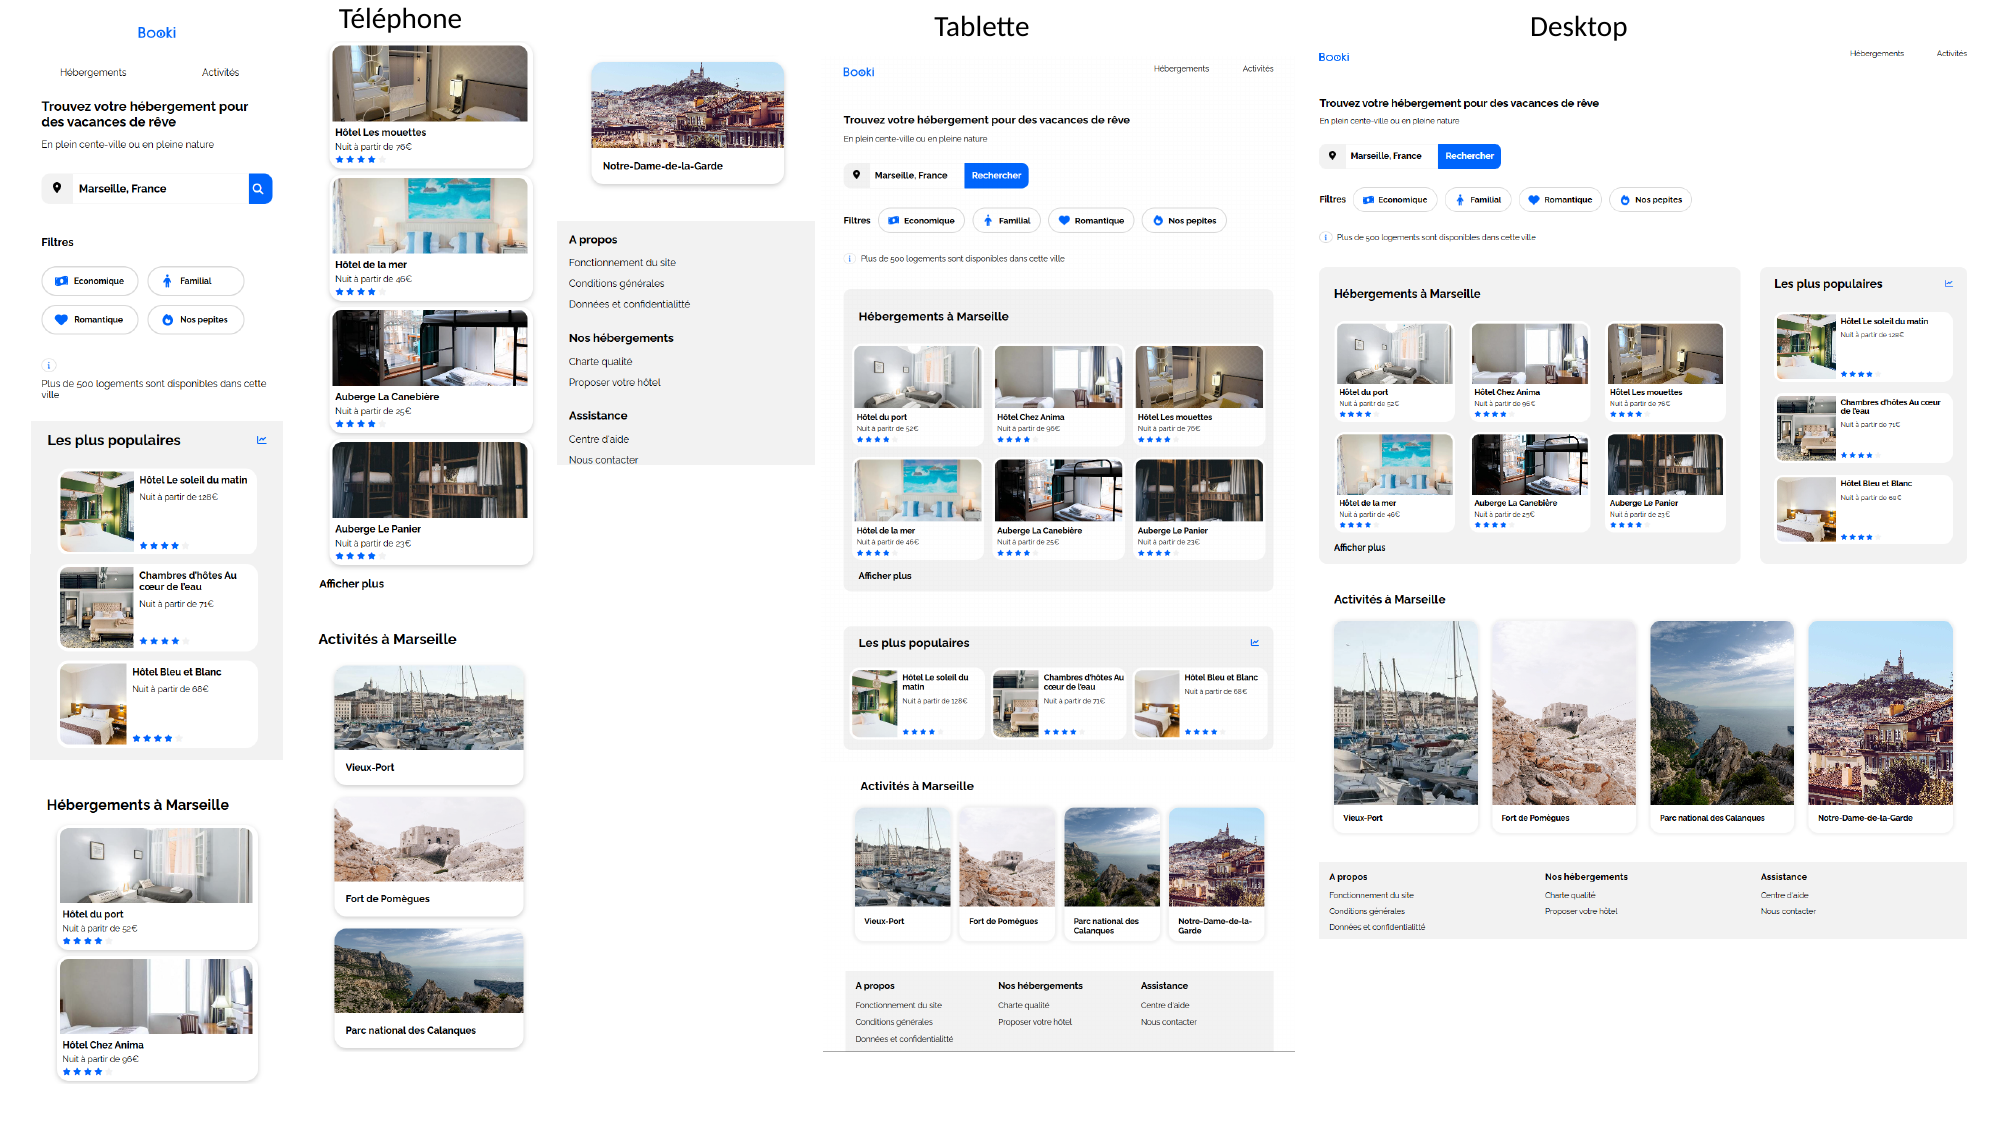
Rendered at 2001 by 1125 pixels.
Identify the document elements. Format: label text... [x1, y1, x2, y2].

picture [823, 40, 2000, 1052]
picture [30, 13, 283, 1084]
picture [821, 55, 1295, 762]
text_box Tablette [919, 0, 1171, 51]
picture [302, 41, 815, 1052]
text_box Téléphone [323, 0, 568, 43]
text_box Desktop [1515, 0, 1709, 51]
